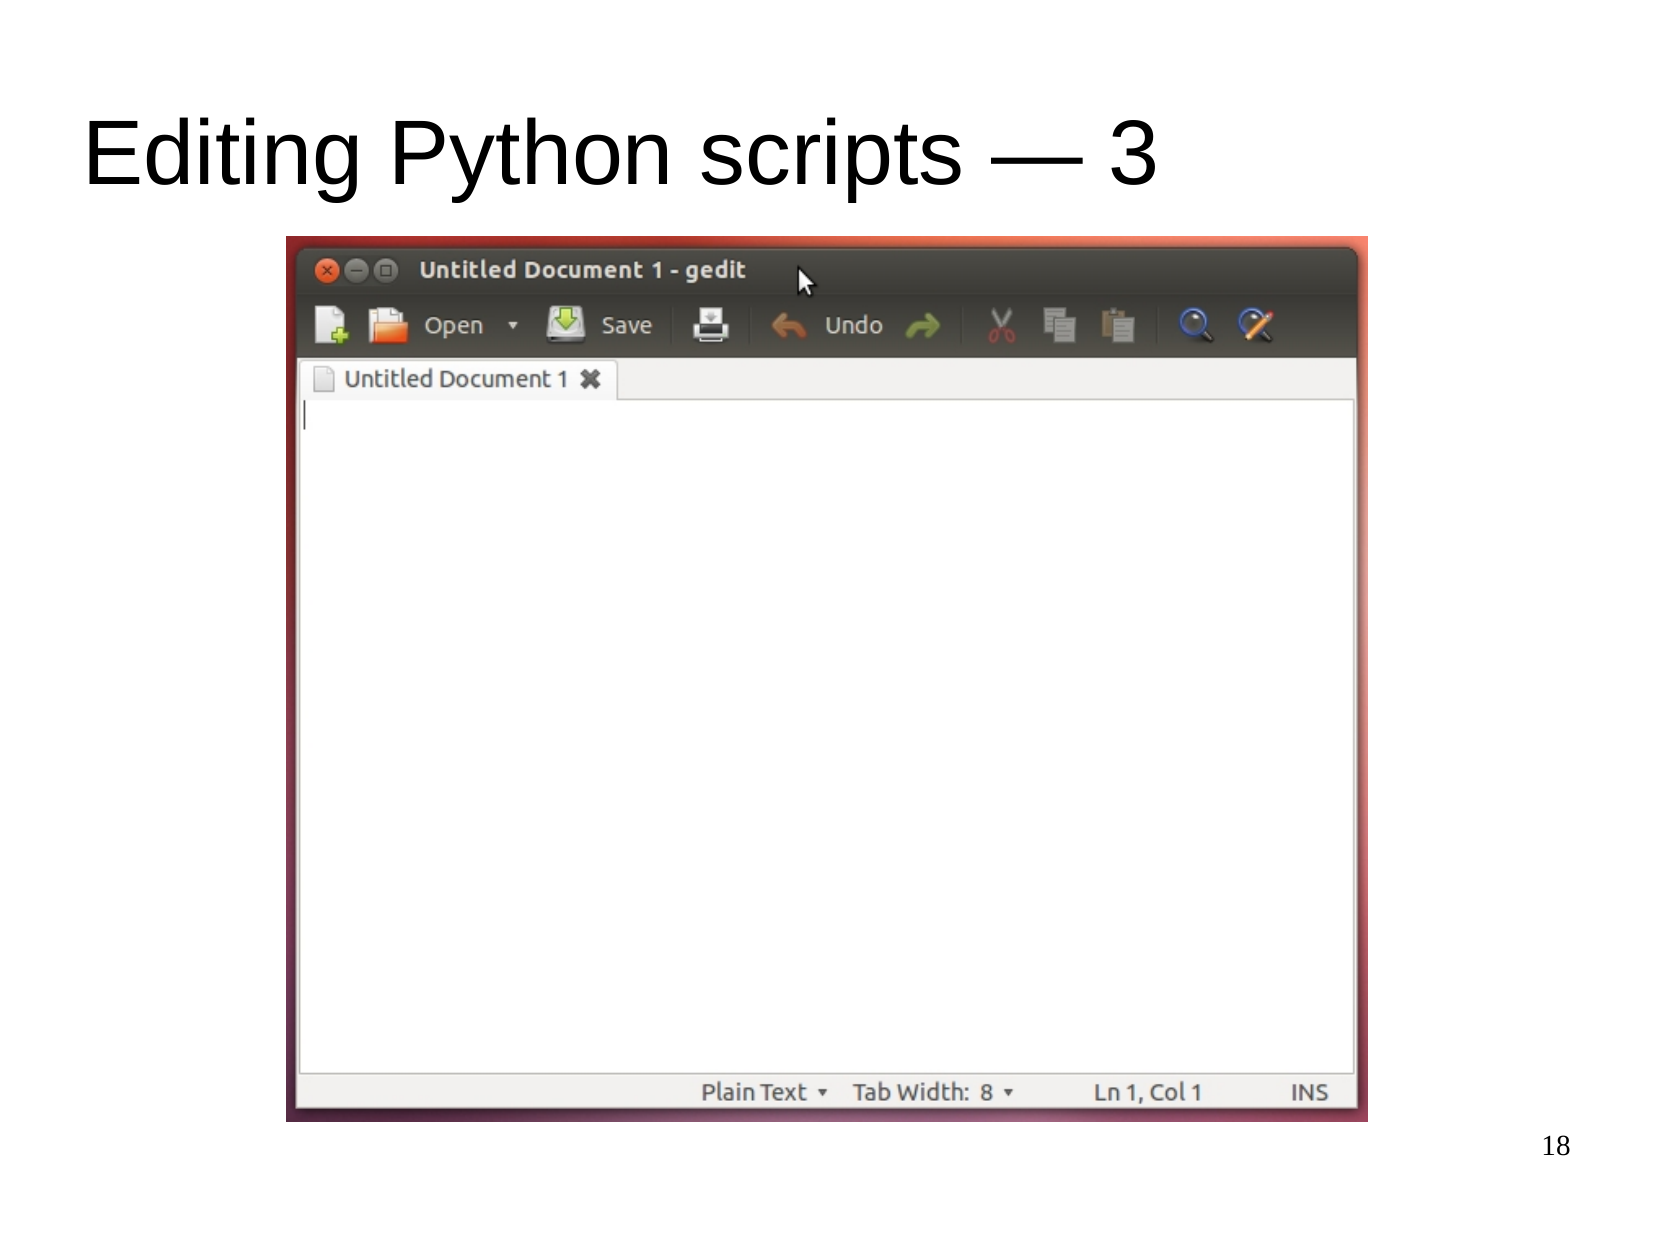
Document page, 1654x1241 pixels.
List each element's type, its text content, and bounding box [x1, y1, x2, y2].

picture [286, 236, 1368, 1123]
title Editing Python scripts ― 3 [82, 49, 1571, 257]
